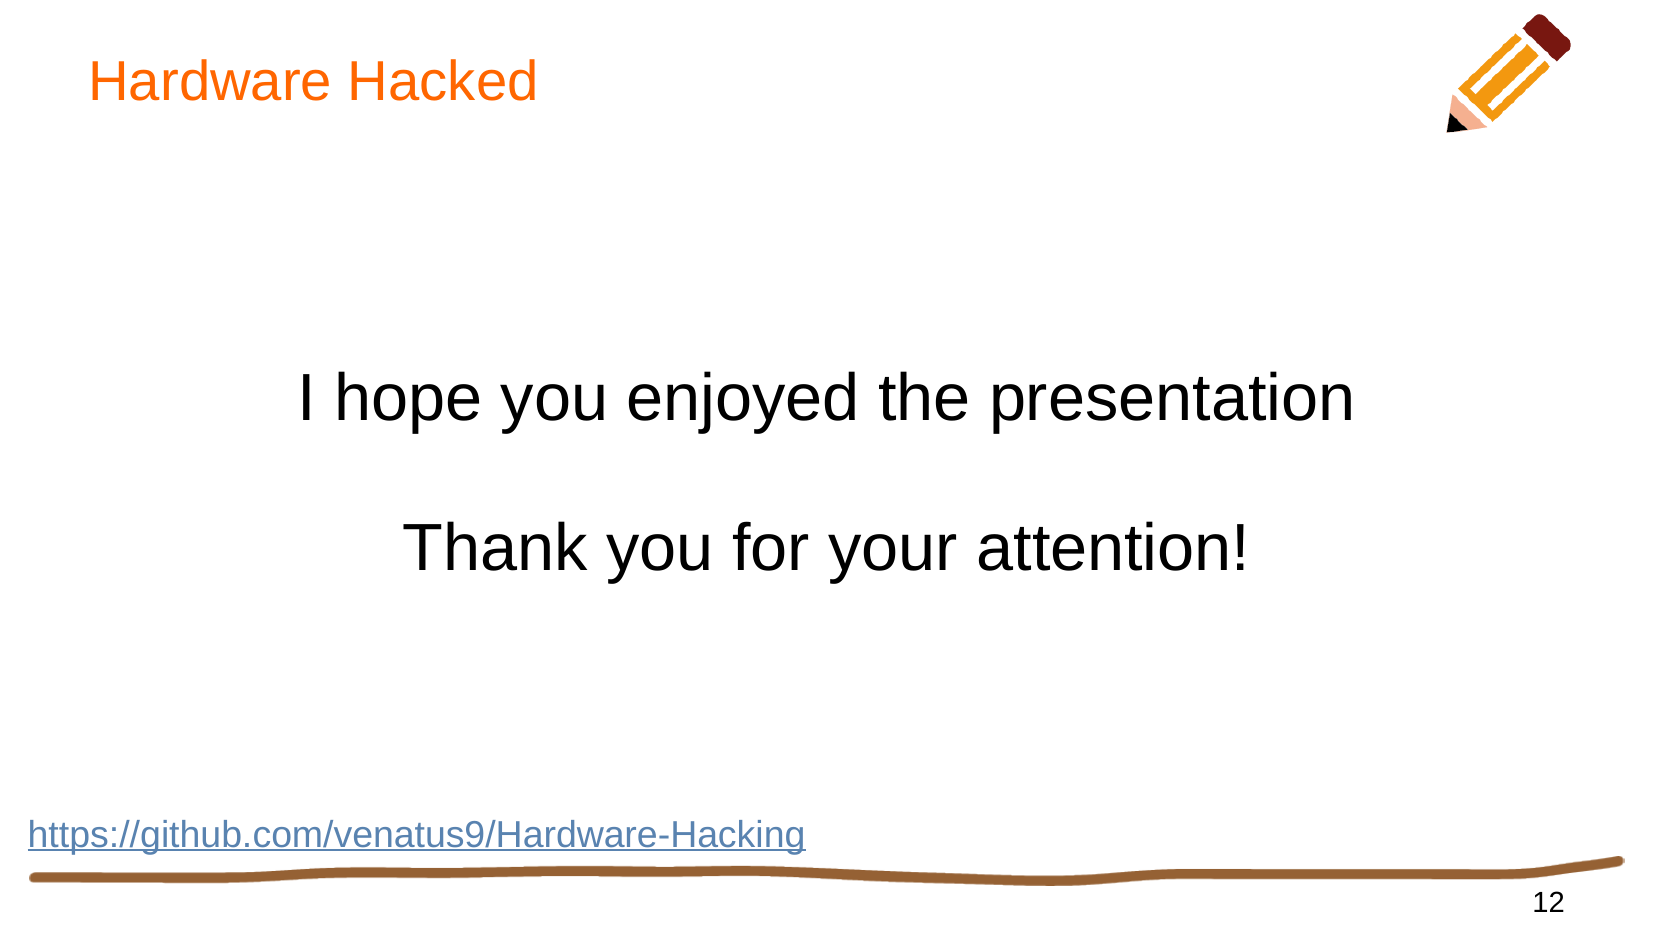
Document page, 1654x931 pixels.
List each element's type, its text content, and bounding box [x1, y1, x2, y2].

subtitle I hope you enjoyed the presentation Thank you for your attention! [88, 147, 1565, 798]
picture [1446, 14, 1571, 133]
title Hardware Hacked [88, 29, 1447, 133]
text_box https://github.com/venatus9/Hardware-Hacking [12, 805, 870, 905]
picture [870, 856, 1625, 886]
